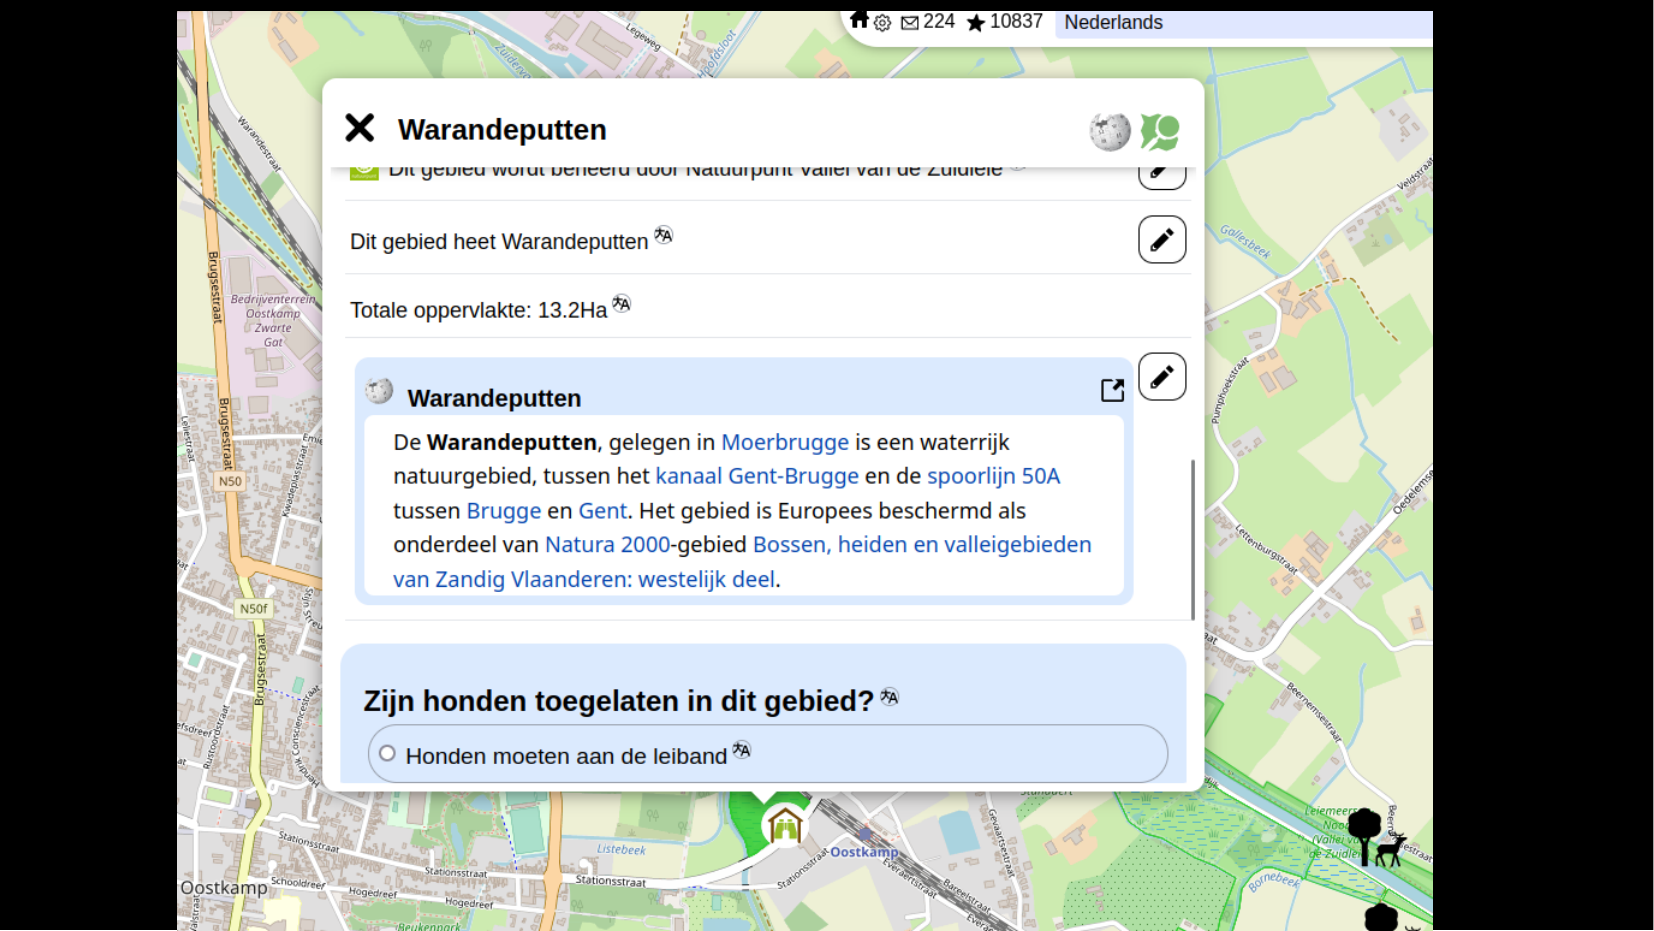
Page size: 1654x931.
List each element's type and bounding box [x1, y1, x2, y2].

picture [177, 11, 1433, 931]
